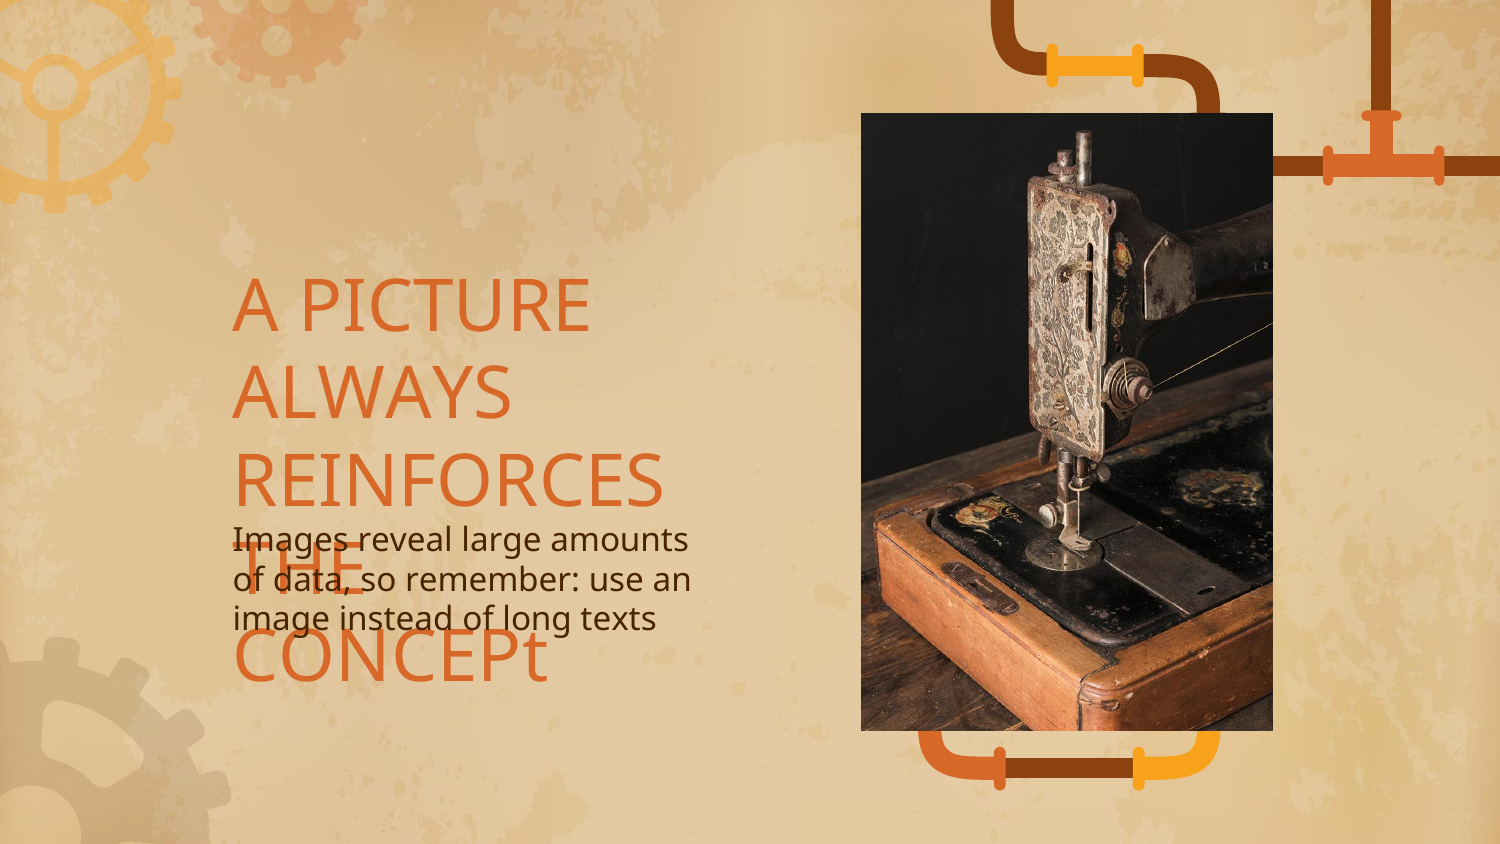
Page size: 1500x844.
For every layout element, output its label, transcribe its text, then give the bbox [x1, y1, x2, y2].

subtitle Images reveal large amounts of data, so remember: use an image instead of long texts [217, 485, 748, 670]
title A PICTURE ALWAYS REINFORCES THE CONCEPt [217, 243, 748, 473]
picture [861, 113, 1273, 731]
